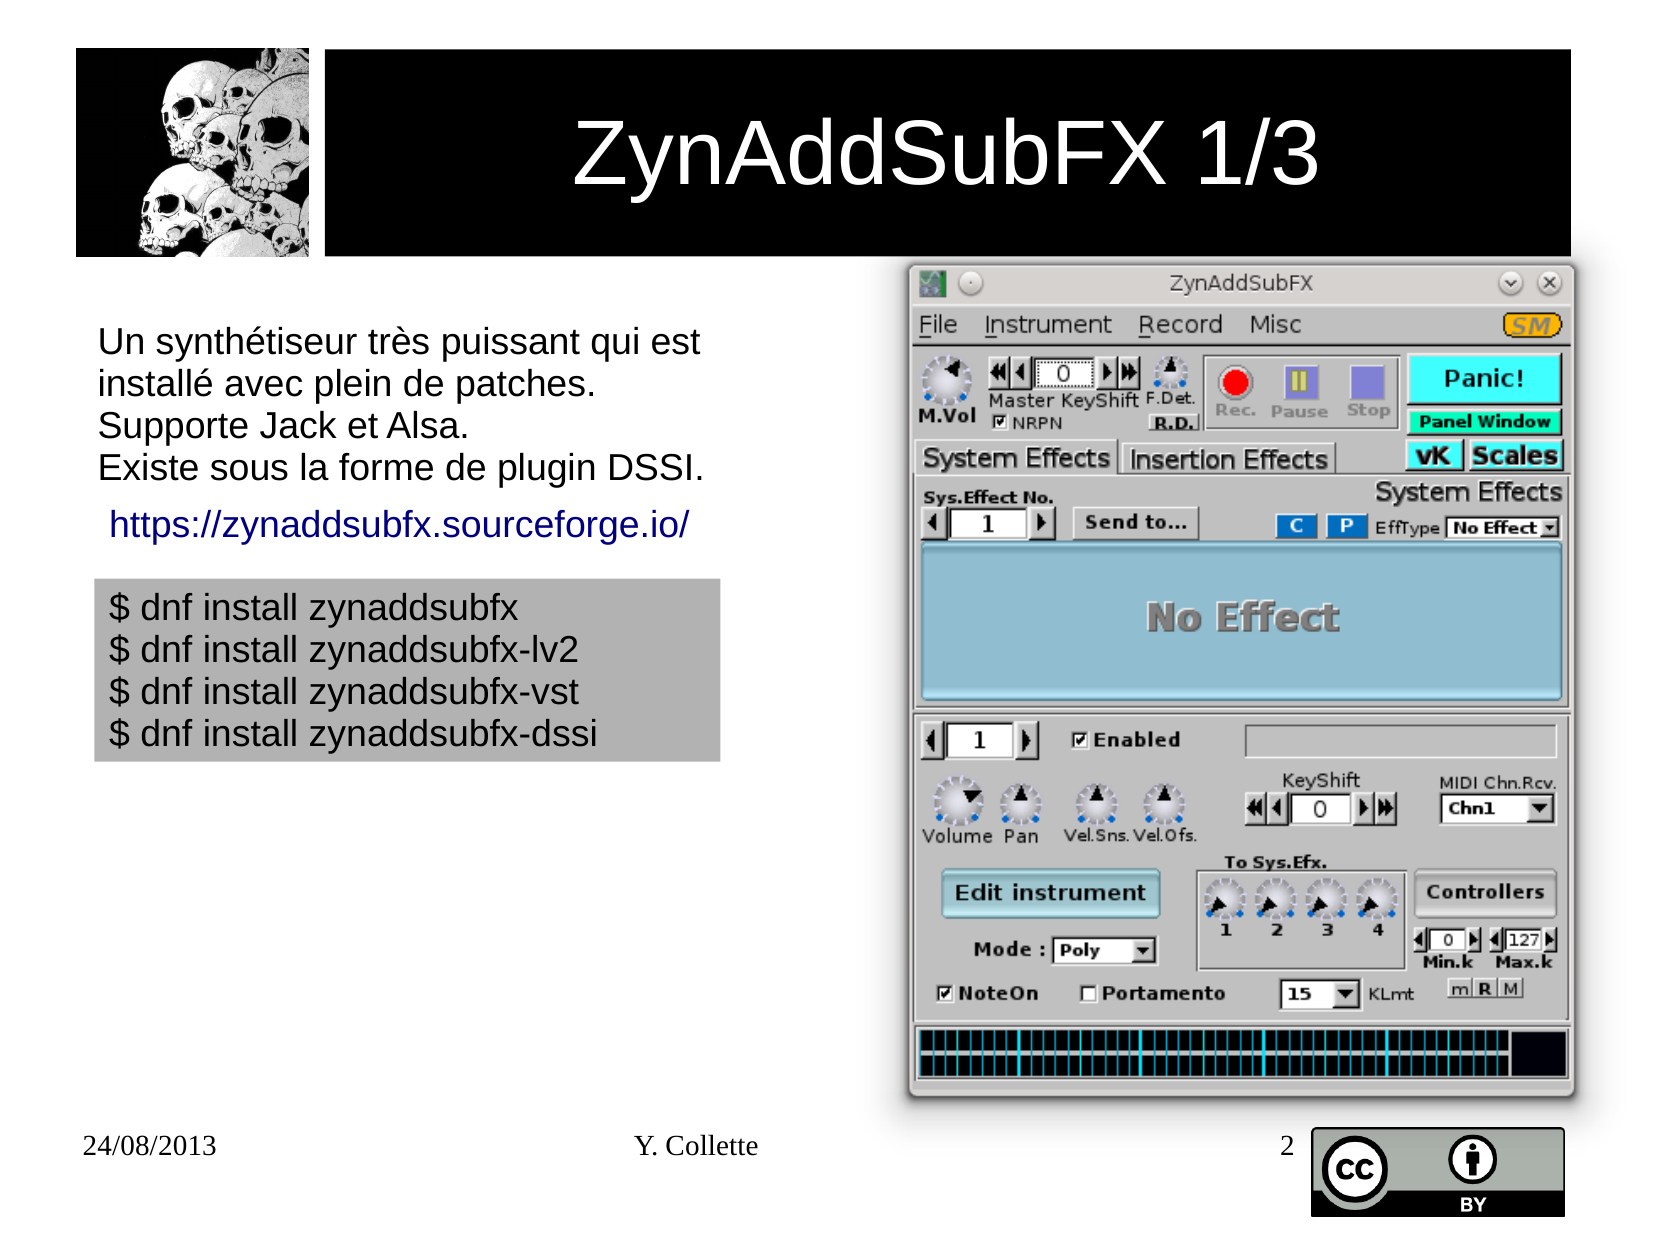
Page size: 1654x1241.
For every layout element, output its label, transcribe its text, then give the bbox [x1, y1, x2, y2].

text_box https://zynaddsubfx.sourceforge.io/ [94, 497, 721, 553]
text_box Un synthétiseur très puissant qui est installé avec plein de patches. Supporte Jack et Alsa. Existe sous la forme de plugin DSSI. [82, 313, 839, 497]
picture [76, 48, 309, 257]
title ZynAddSubFX 1/3 [324, 49, 1571, 257]
picture [842, 198, 1642, 1217]
text_box $ dnf install zynaddsubfx $ dnf install zynaddsubfx-lv2 $ dnf install zynaddsubfx-vst $ dnf install zynaddsubfx-dssi [94, 578, 721, 762]
